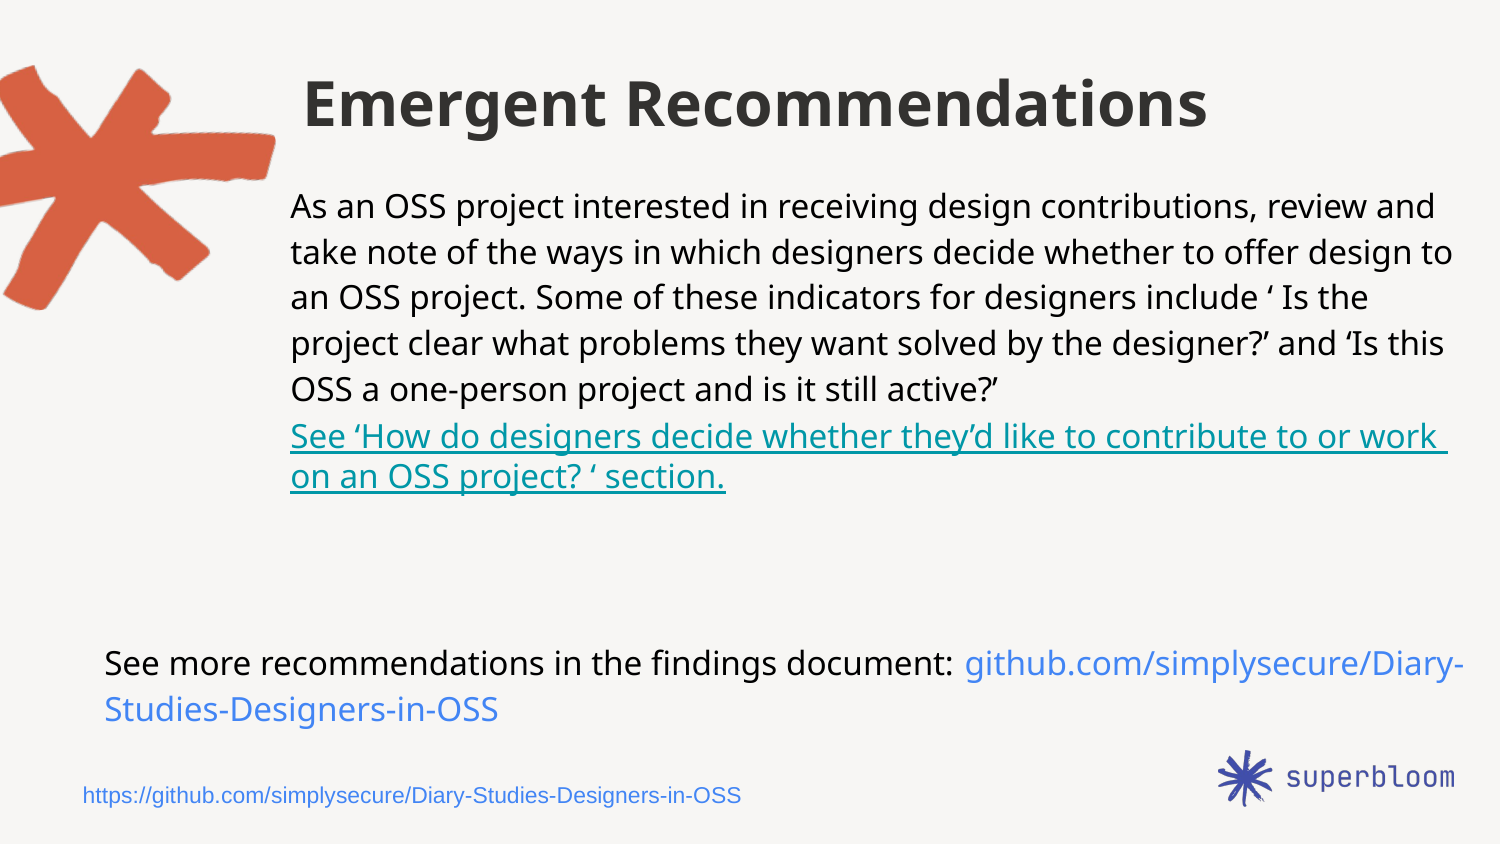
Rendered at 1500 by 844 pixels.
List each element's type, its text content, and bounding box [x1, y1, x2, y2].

text_box https://github.com/simplysecure/Diary-Studies-Designers-in-OSS [67, 765, 89, 824]
text_box As an OSS project interested in receiving design contributions, review and take note of the ways in which designers decide whether to offer design to an OSS project. Some of these indicators for designers include ‘ Is the project clear what problems they want solved by the designer?’ and ‘Is this OSS a one-person project and is it still active?’ See ‘How do designers decide whether they’d like to contribute to or work on an OSS project? ‘ section. [275, 163, 1475, 476]
picture [1218, 750, 1454, 807]
picture [0, 28, 279, 316]
text_box See more recommendations in the findings document: github.com/simplysecure/Diary-Studies-Designers-in-OSS [89, 621, 1500, 835]
text_box Emergent Recommendations [287, 48, 1435, 154]
